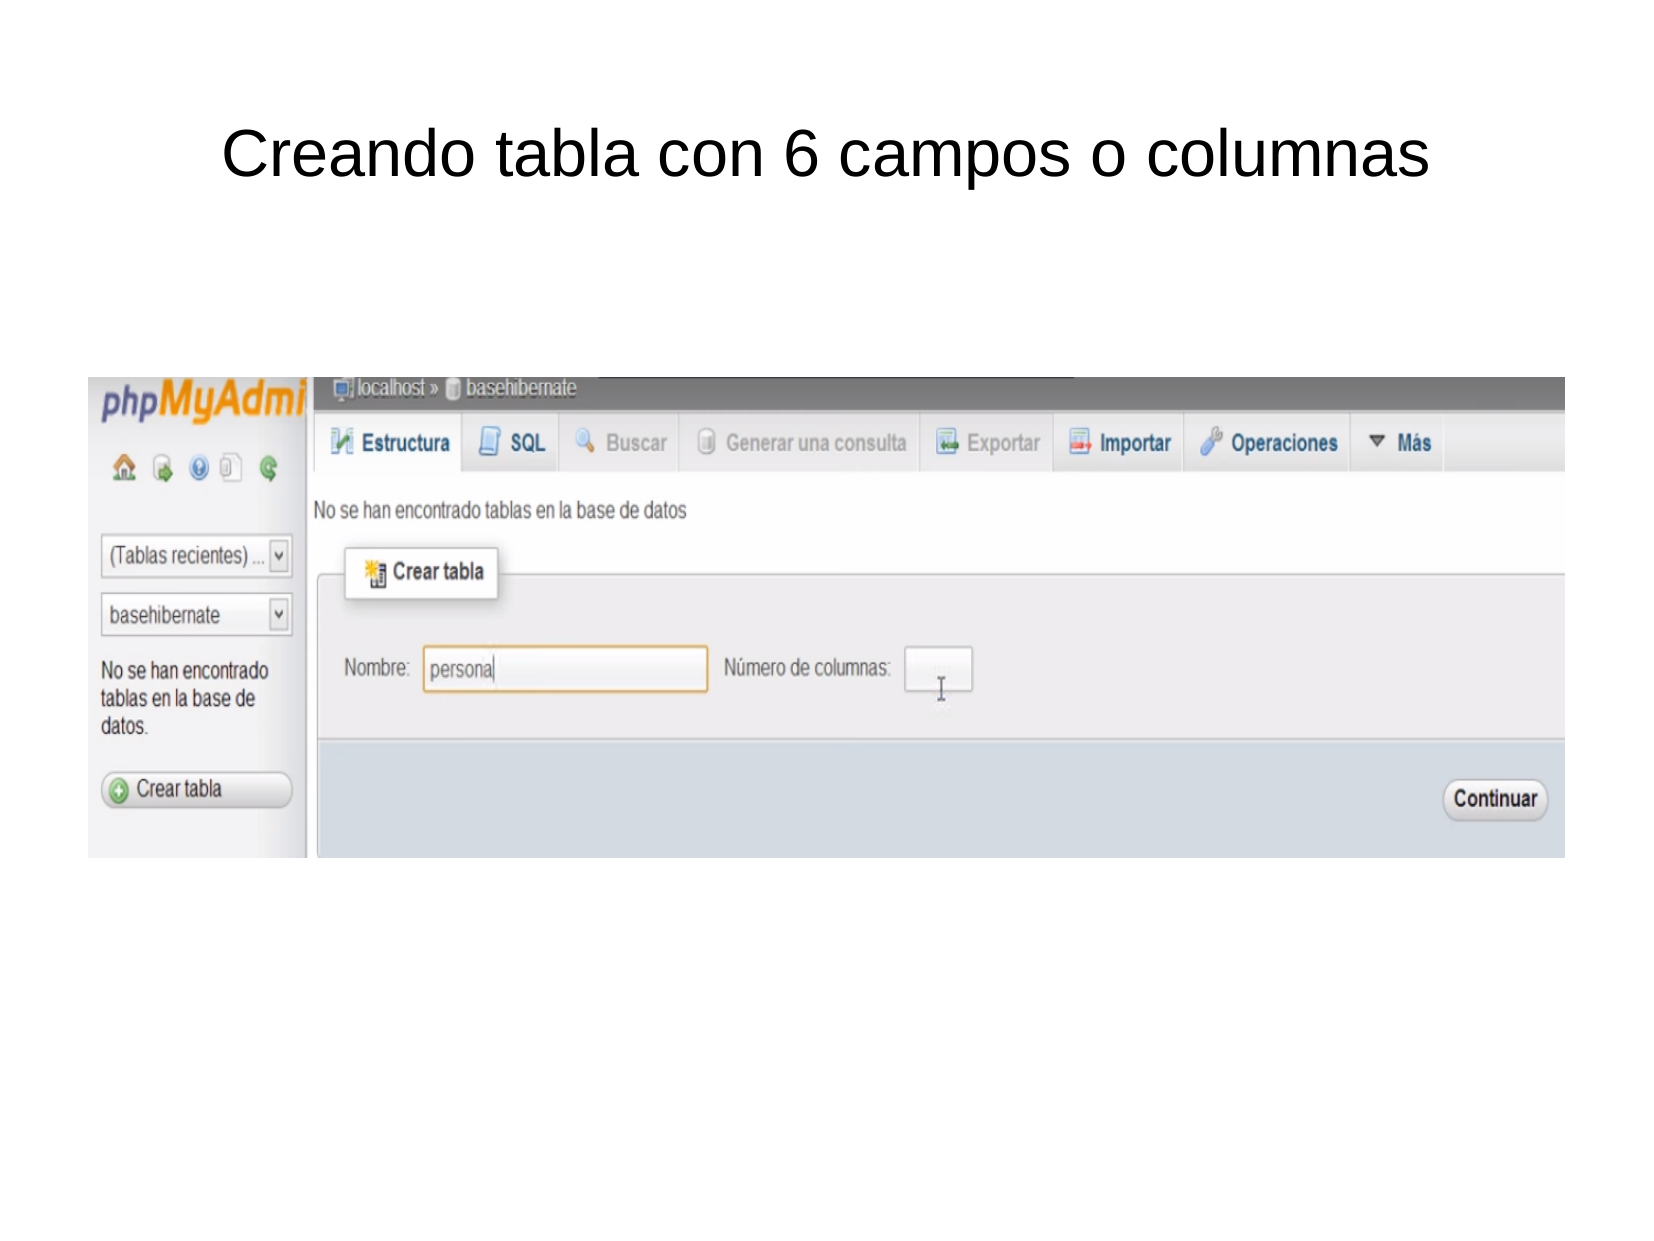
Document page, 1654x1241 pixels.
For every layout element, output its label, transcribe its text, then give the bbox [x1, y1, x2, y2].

title Creando tabla con 6 campos o columnas [82, 49, 1571, 257]
picture [88, 377, 1565, 858]
